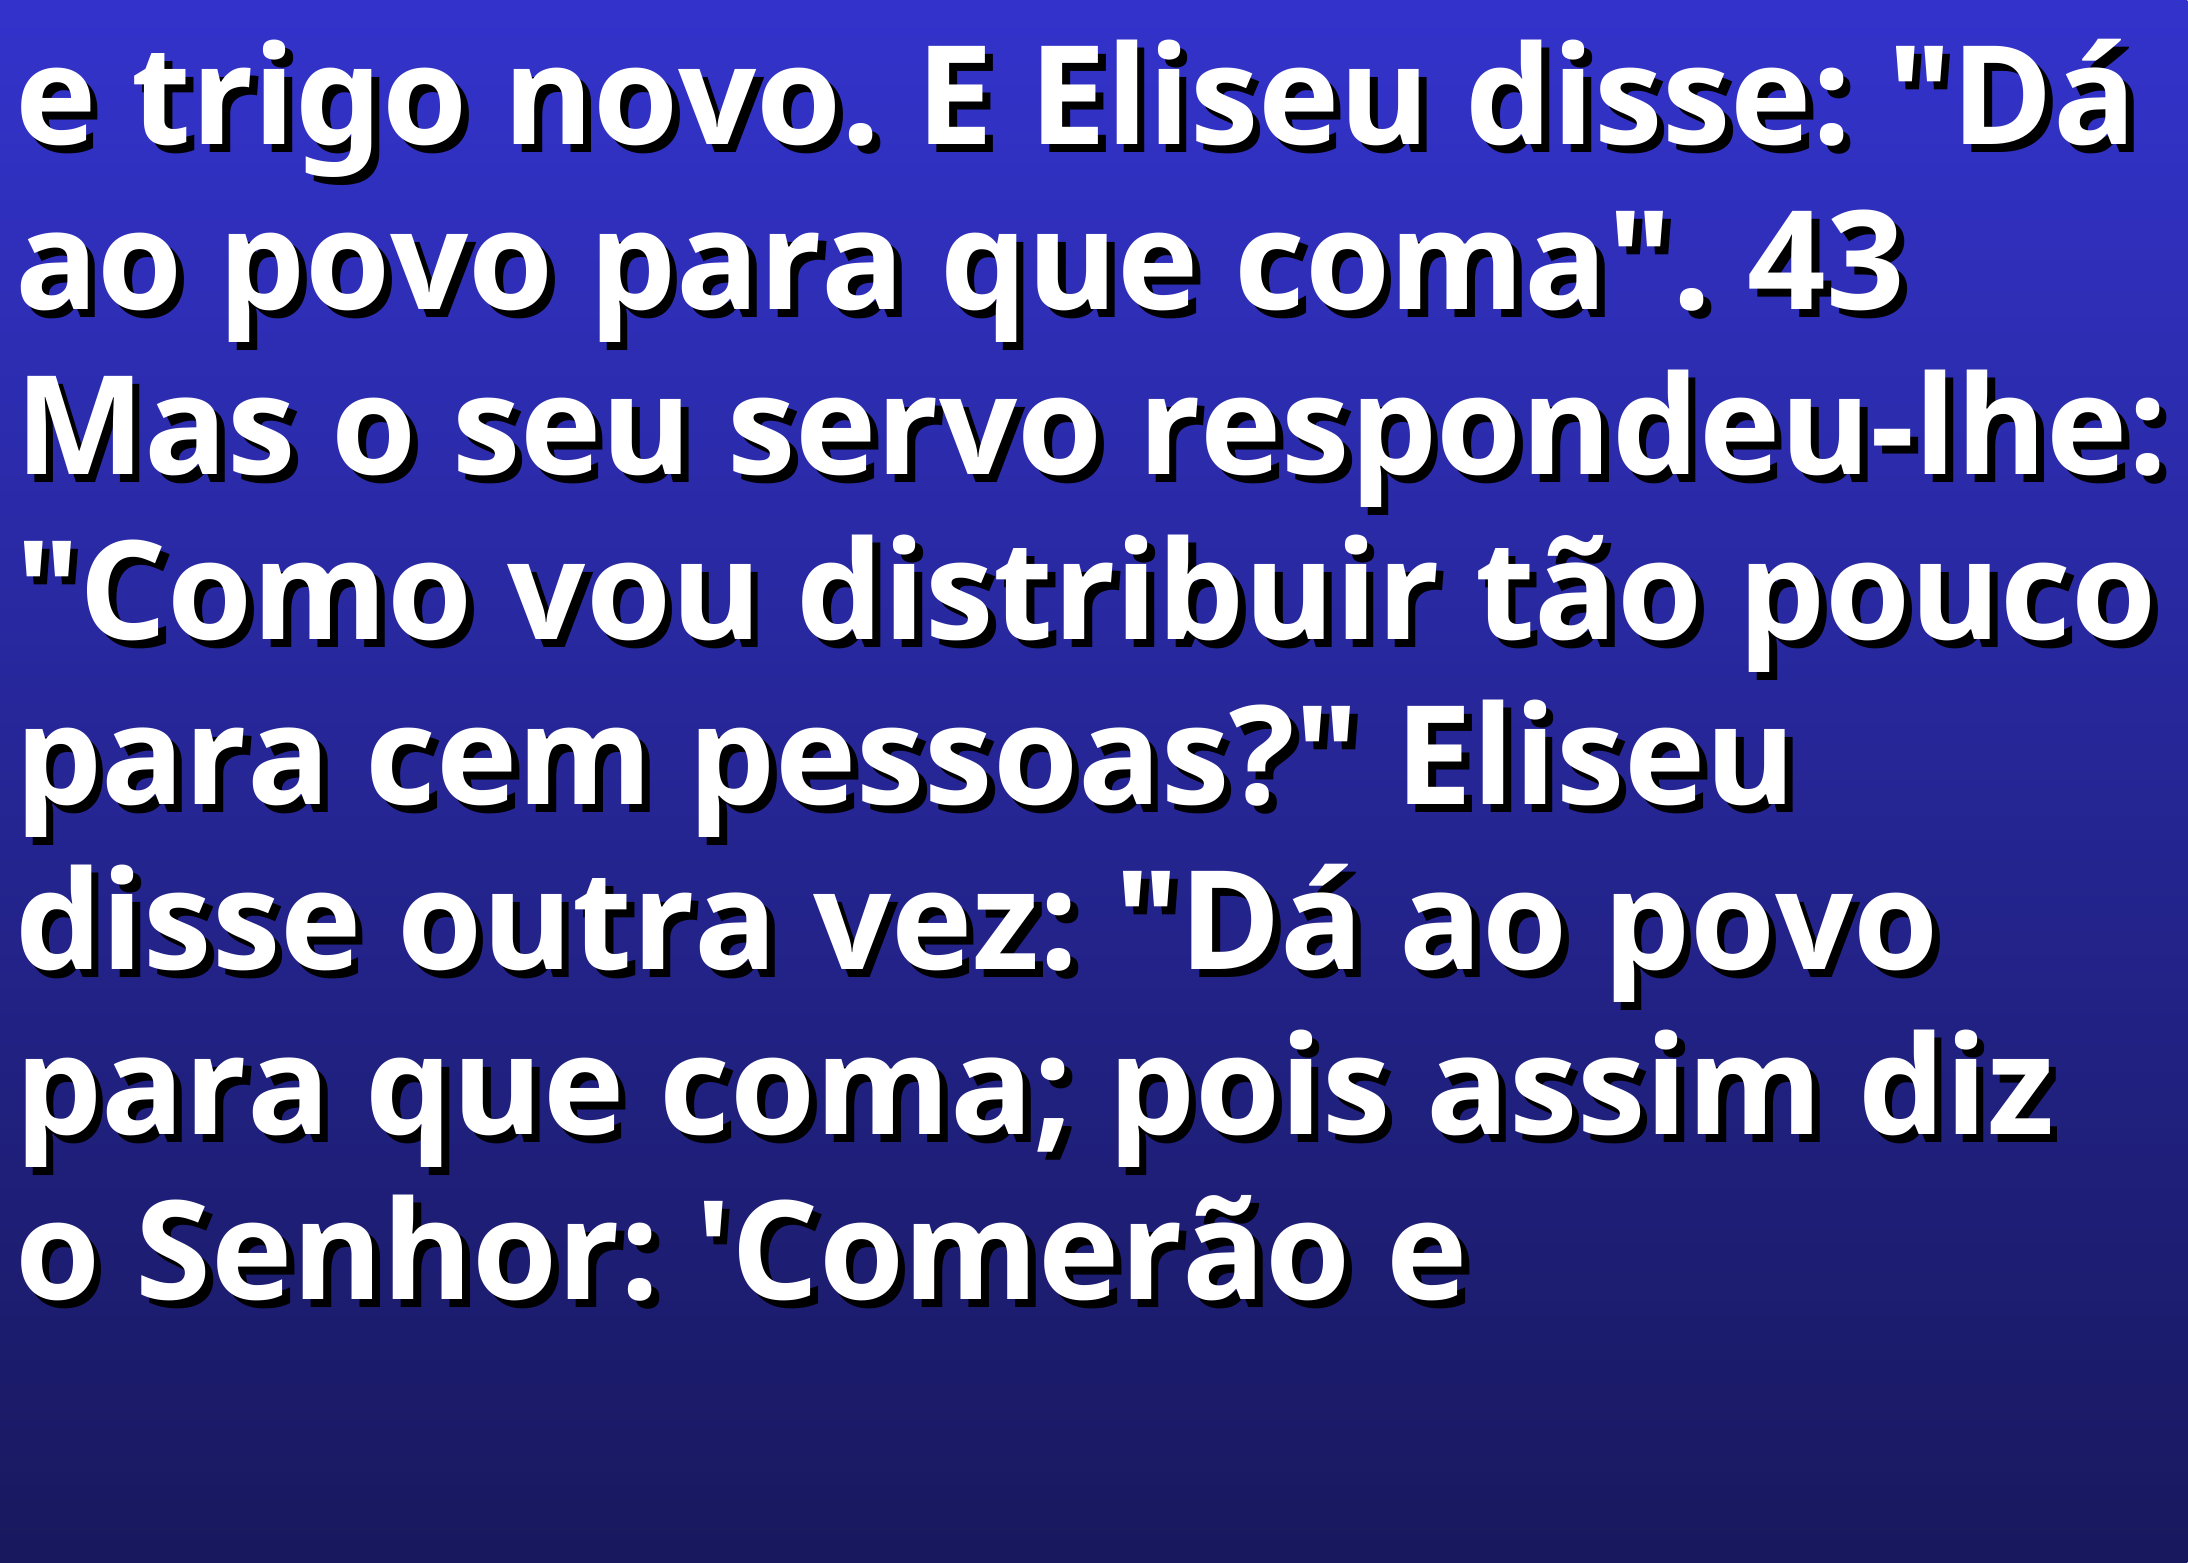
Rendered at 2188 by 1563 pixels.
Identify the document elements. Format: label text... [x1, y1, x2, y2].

text_box e trigo novo. E Eliseu disse: "Dá ao povo para que coma". 43 Mas o seu servo respondeu-lhe: "Como vou distribuir tão pouco para cem pessoas?" Eliseu disse outra vez: "Dá ao povo para que coma; pois assim diz o Senhor: 'Comerão e [0, 0, 2188, 1335]
